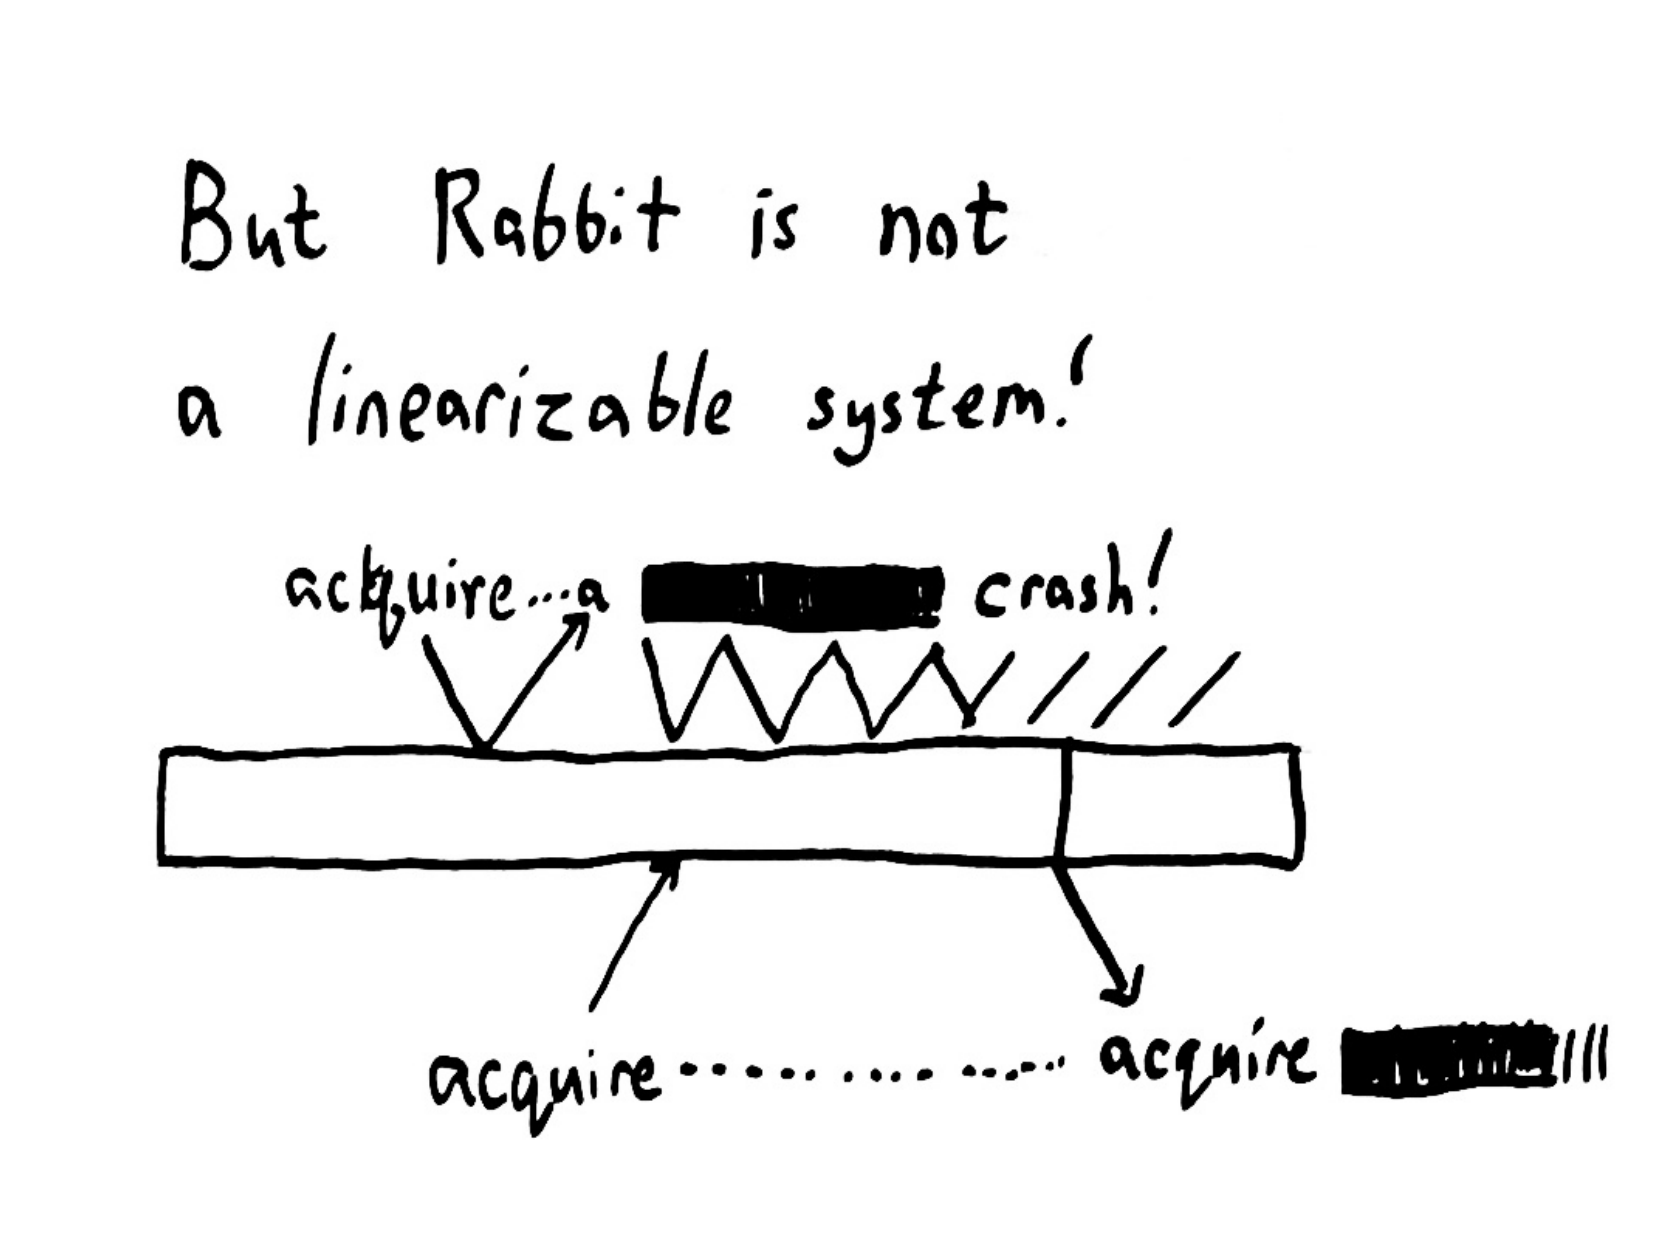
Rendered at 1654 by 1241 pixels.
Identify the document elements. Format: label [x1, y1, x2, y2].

picture [41, 74, 1636, 1156]
